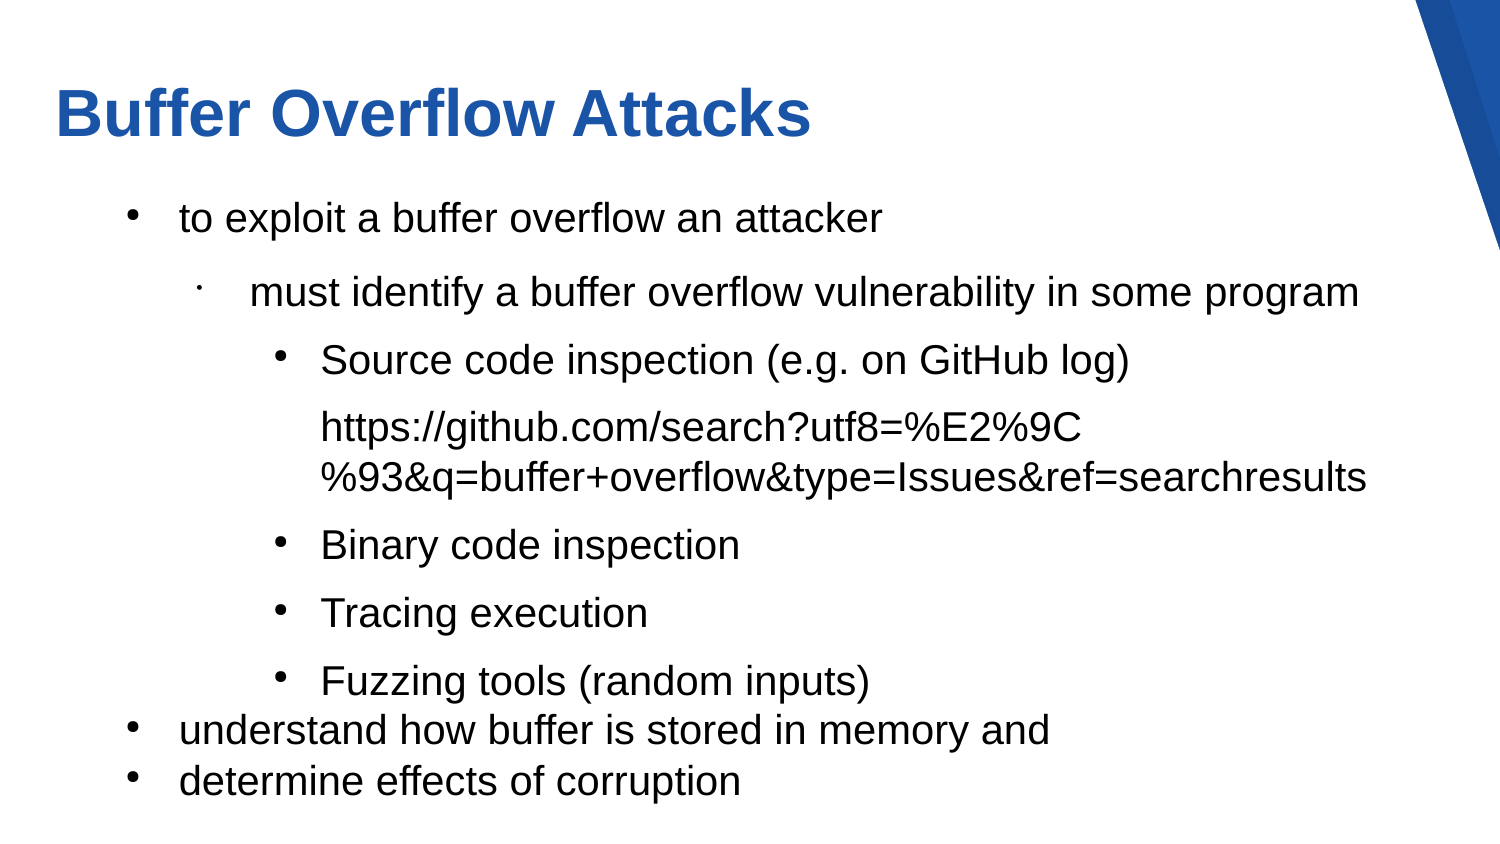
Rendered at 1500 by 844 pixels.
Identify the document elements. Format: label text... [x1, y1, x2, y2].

title Buffer Overflow Attacks [40, 97, 1231, 166]
list to exploit a buffer overflow an attacker must identify a buffer overflow vulnerability in some program Source code inspection (e.g. on GitHub log) https://github.com/search?utf8=%E2%9C%93&q=buffer+overflow&type=Issues&ref=searchresults Binary code inspection Tracing execution Fuzzing tools (random inputs) understand how buffer is stored in memory and determine effects of corruption [92, 176, 1459, 844]
